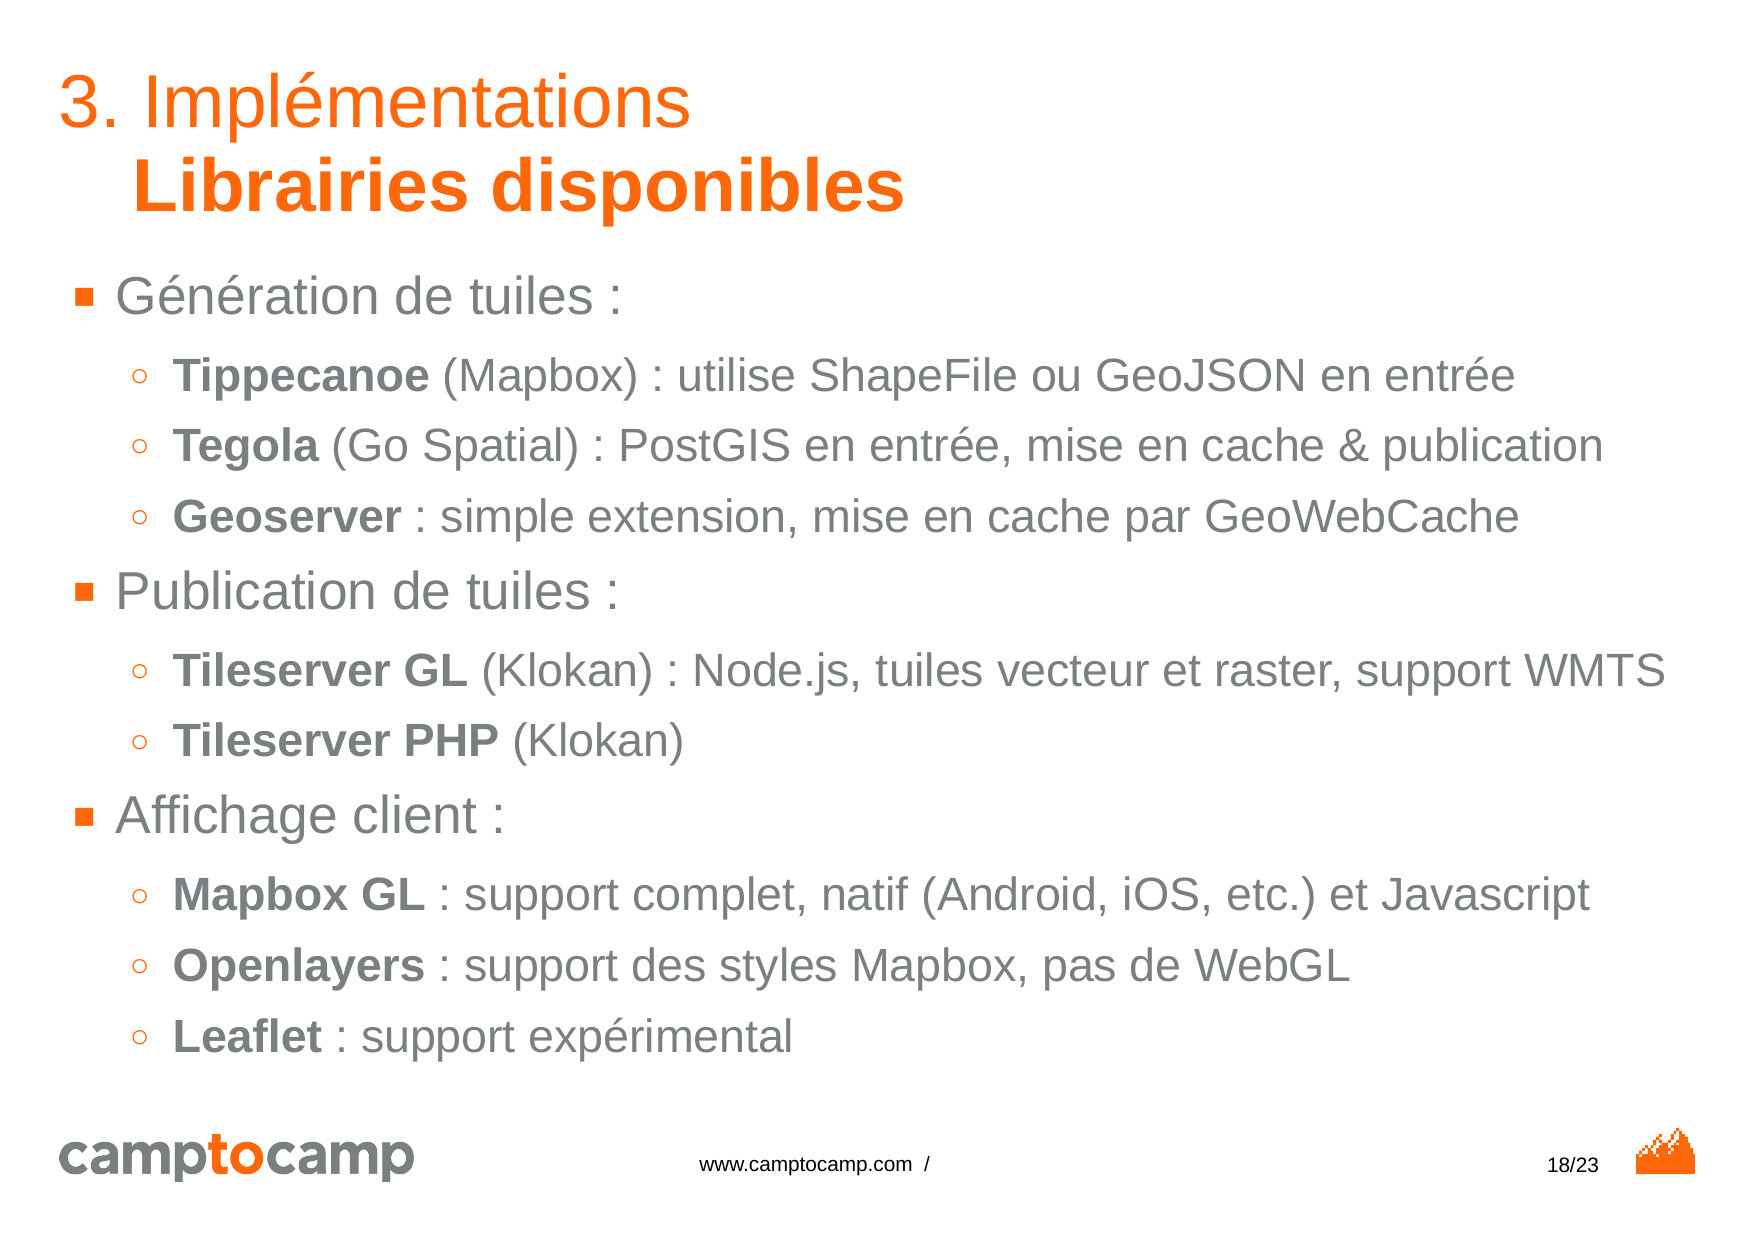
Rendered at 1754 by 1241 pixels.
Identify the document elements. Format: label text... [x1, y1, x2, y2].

picture [59, 1134, 414, 1182]
list Génération de tuiles : Tippecanoe (Mapbox) : utilise ShapeFile ou GeoJSON en entrée Tegola (Go Spatial) : PostGIS en entrée, mise en cache & publication Geoserver : simple extension, mise en cache par GeoWebCache Publication de tuiles : Tileserver GL (Klokan) : Node.js, tuiles vecteur et raster, support WMTS Tileserver PHP (Klokan) Affichage client : Mapbox GL : support complet, natif (Android, iOS, etc.) et Javascript Openlayers : support des styles Mapbox, pas de WebGL Leaflet : support expérimental [59, 265, 1696, 1123]
picture [1636, 1128, 1695, 1174]
title 3. Implémentations Librairies disponibles [59, 59, 1695, 247]
